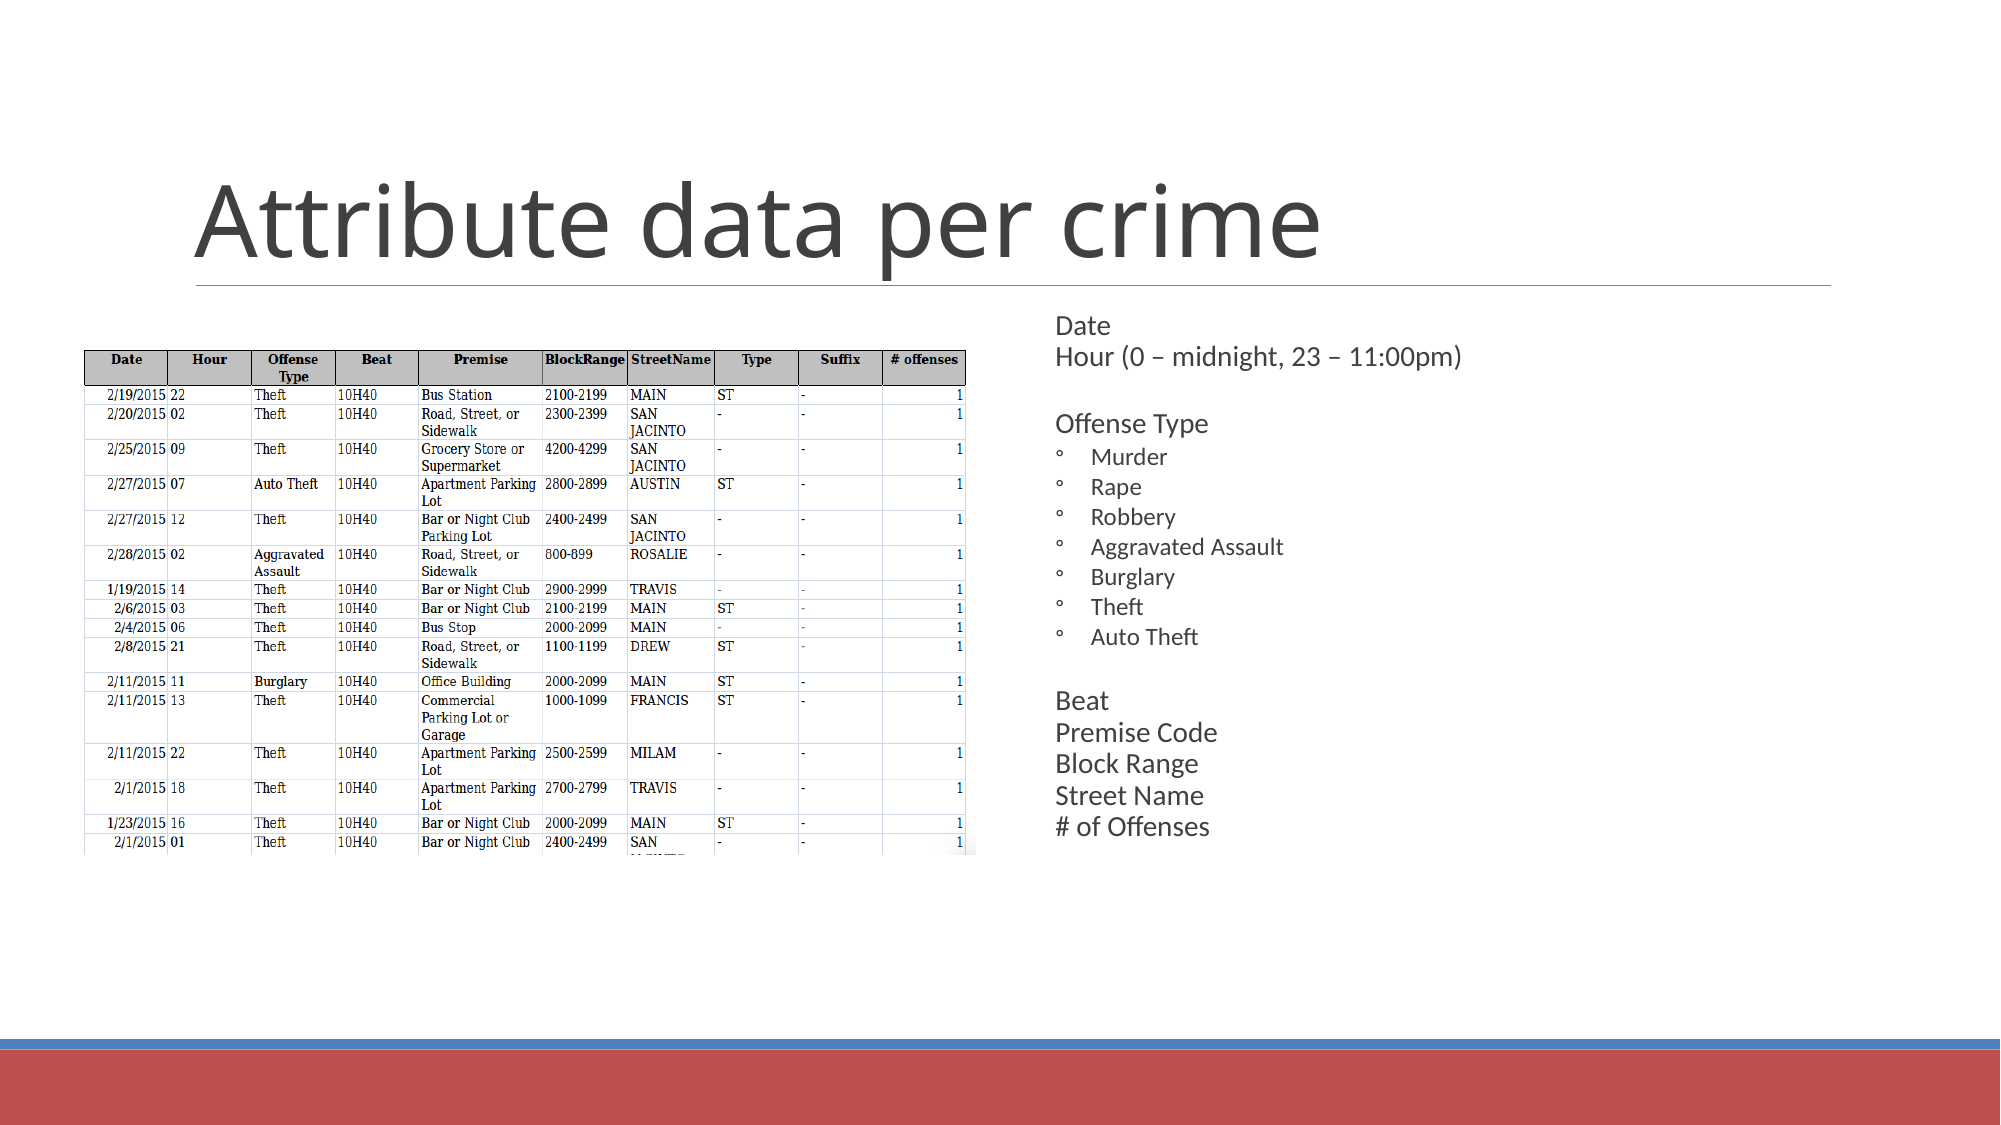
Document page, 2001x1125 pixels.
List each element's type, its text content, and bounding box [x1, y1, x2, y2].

picture [79, 344, 976, 856]
text_box Attribute data per crime [180, 47, 1830, 285]
text_box Date Hour (0 – midnight, 23 – 11:00pm) Offense Type Murder Rape Robbery Aggravated Assault Burglary Theft Auto Theft Beat Premise Code Block Range Street Name # of Offenses [1020, 302, 1830, 1027]
